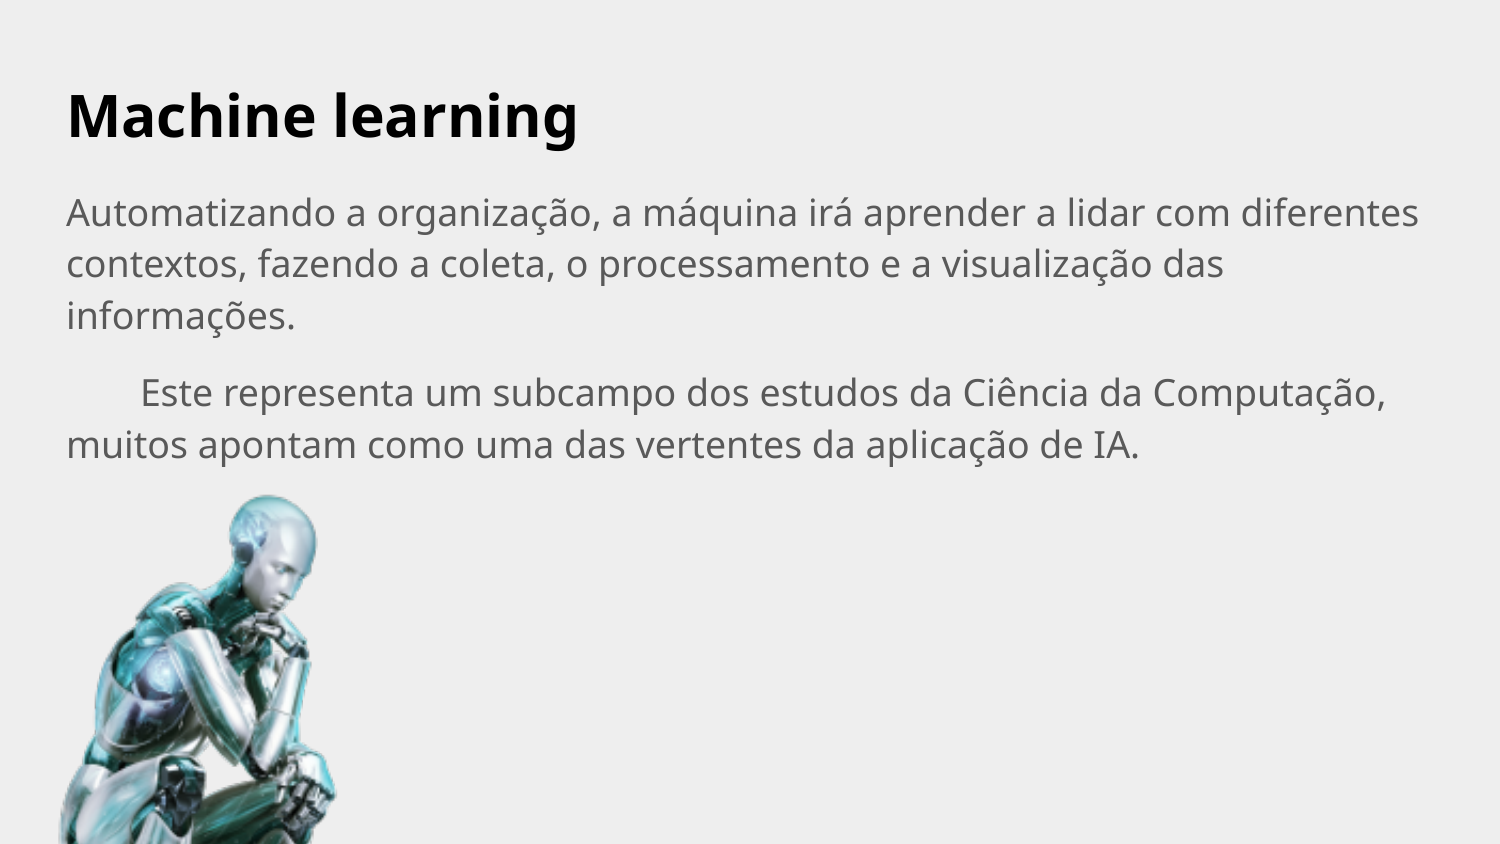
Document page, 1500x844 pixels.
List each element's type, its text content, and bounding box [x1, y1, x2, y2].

picture [51, 483, 476, 844]
list Automatizando a organização, a máquina irá aprender a lidar com diferentes contextos, fazendo a coleta, o processamento e a visualização das informações. Este representa um subcampo dos estudos da Ciência da Computação, muitos apontam como uma das vertentes da aplicação de IA. [51, 167, 1449, 728]
title Machine learning [51, 64, 1449, 159]
